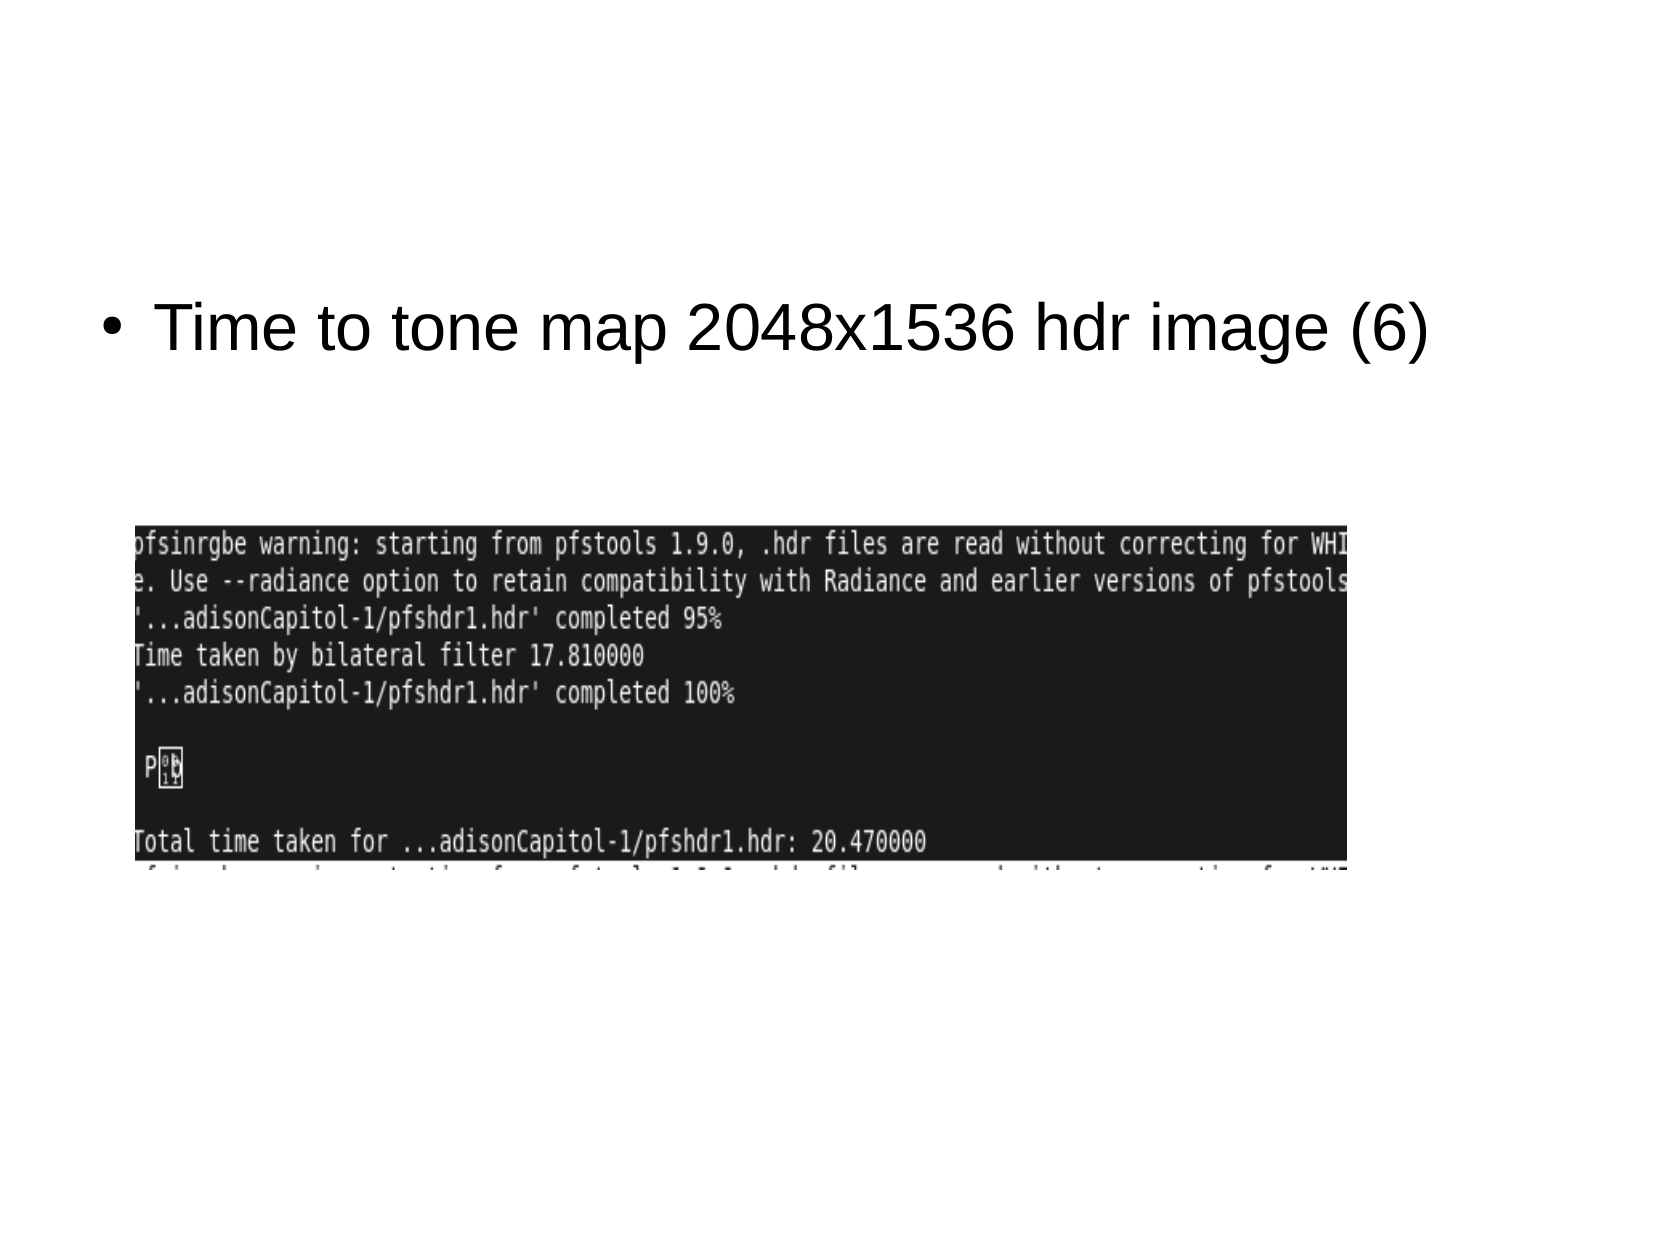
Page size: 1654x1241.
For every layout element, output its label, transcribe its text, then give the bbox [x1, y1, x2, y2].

list Time to tone map 2048x1536 hdr image (6) [82, 290, 1571, 1010]
picture [135, 524, 1347, 871]
